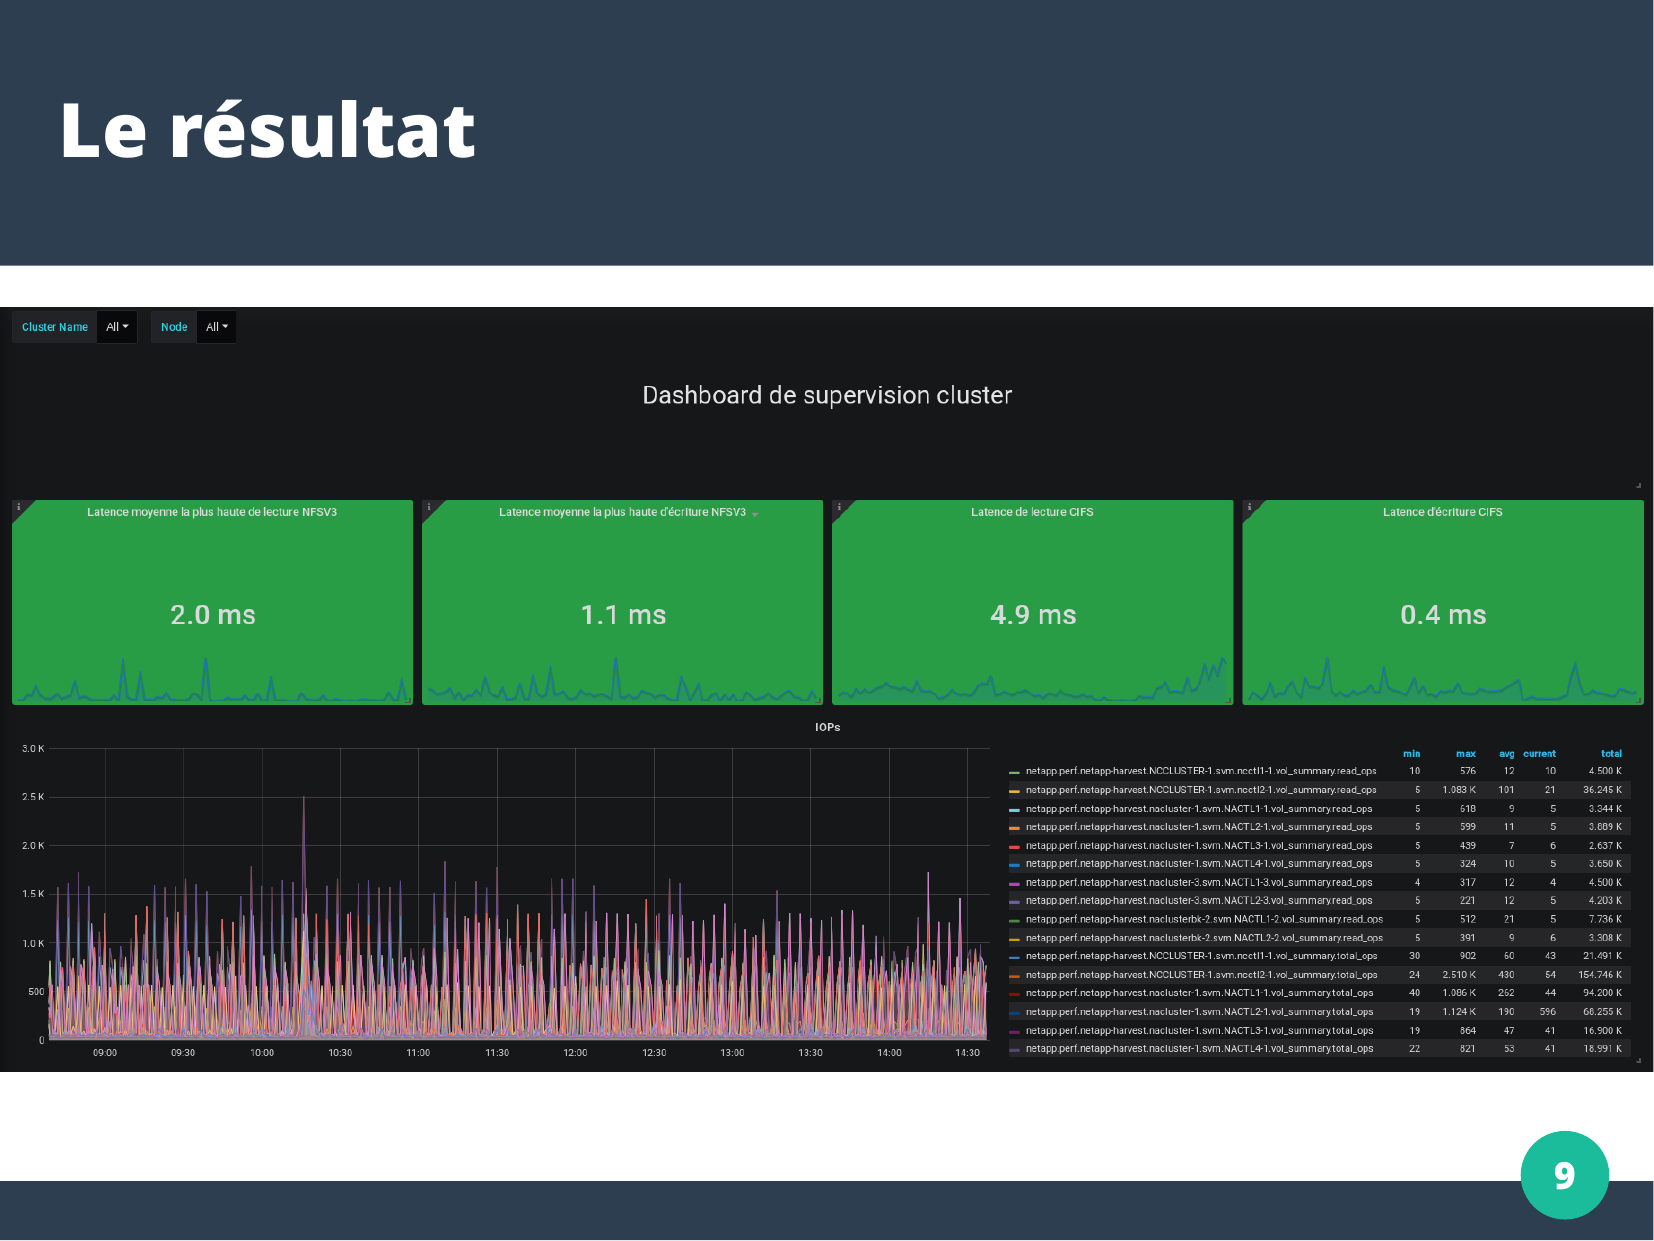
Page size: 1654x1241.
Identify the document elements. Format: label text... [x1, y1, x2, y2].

picture [0, 307, 1654, 1072]
title Le résultat [59, 49, 1595, 207]
